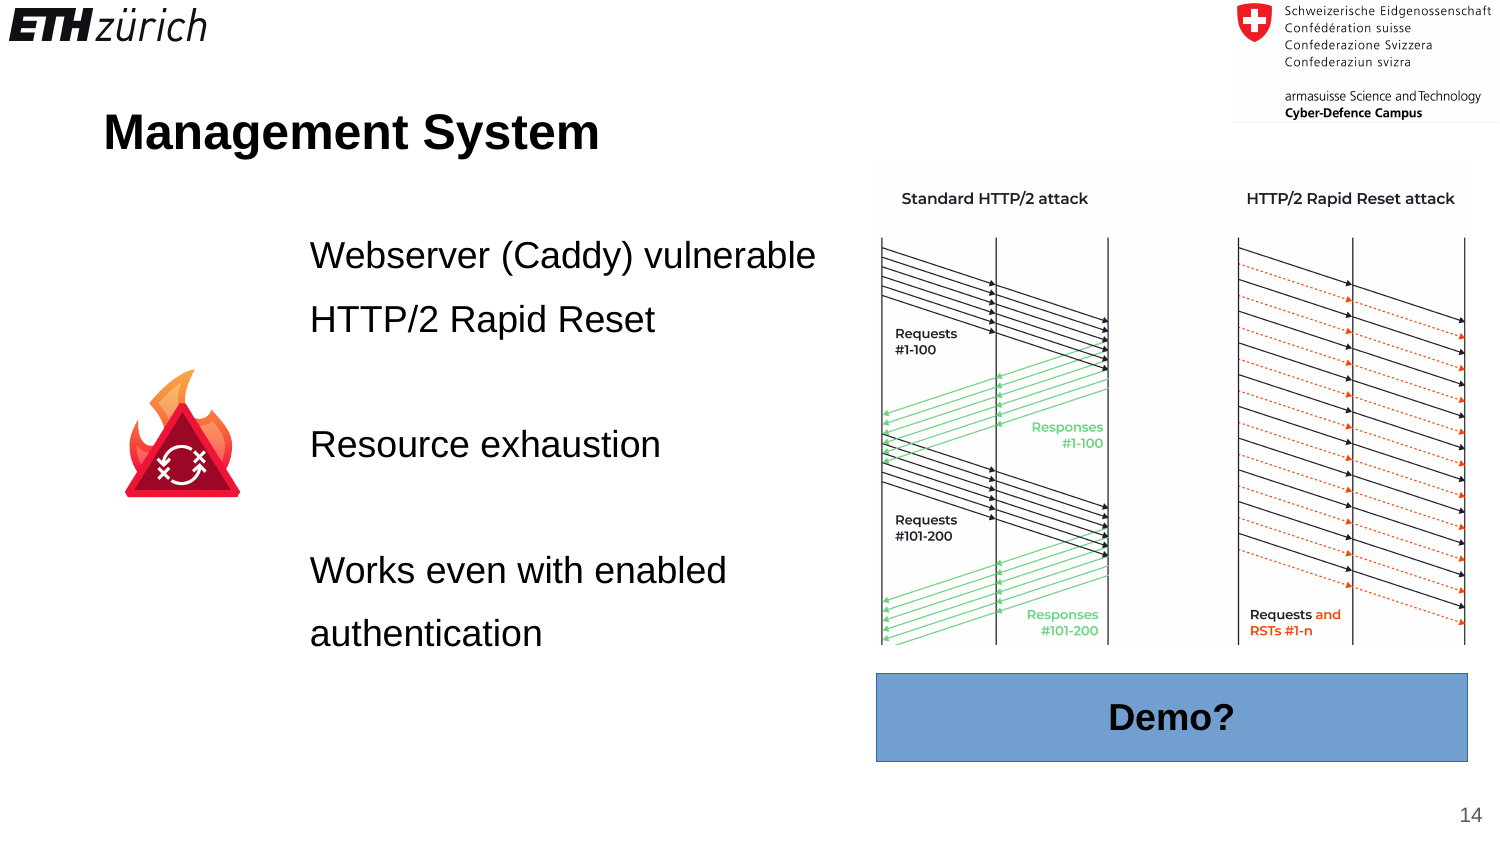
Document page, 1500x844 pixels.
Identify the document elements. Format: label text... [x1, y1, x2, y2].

text_box Management System [88, 88, 1182, 178]
picture [118, 362, 244, 507]
picture [873, 159, 1471, 645]
picture [8, 8, 207, 42]
picture [1232, 0, 1500, 123]
text_box Webserver (Caddy) vulnerable HTTP/2 Rapid Reset Resource exhaustion Works even with enabled authentication [295, 206, 857, 663]
text_box Demo? [876, 673, 1468, 762]
